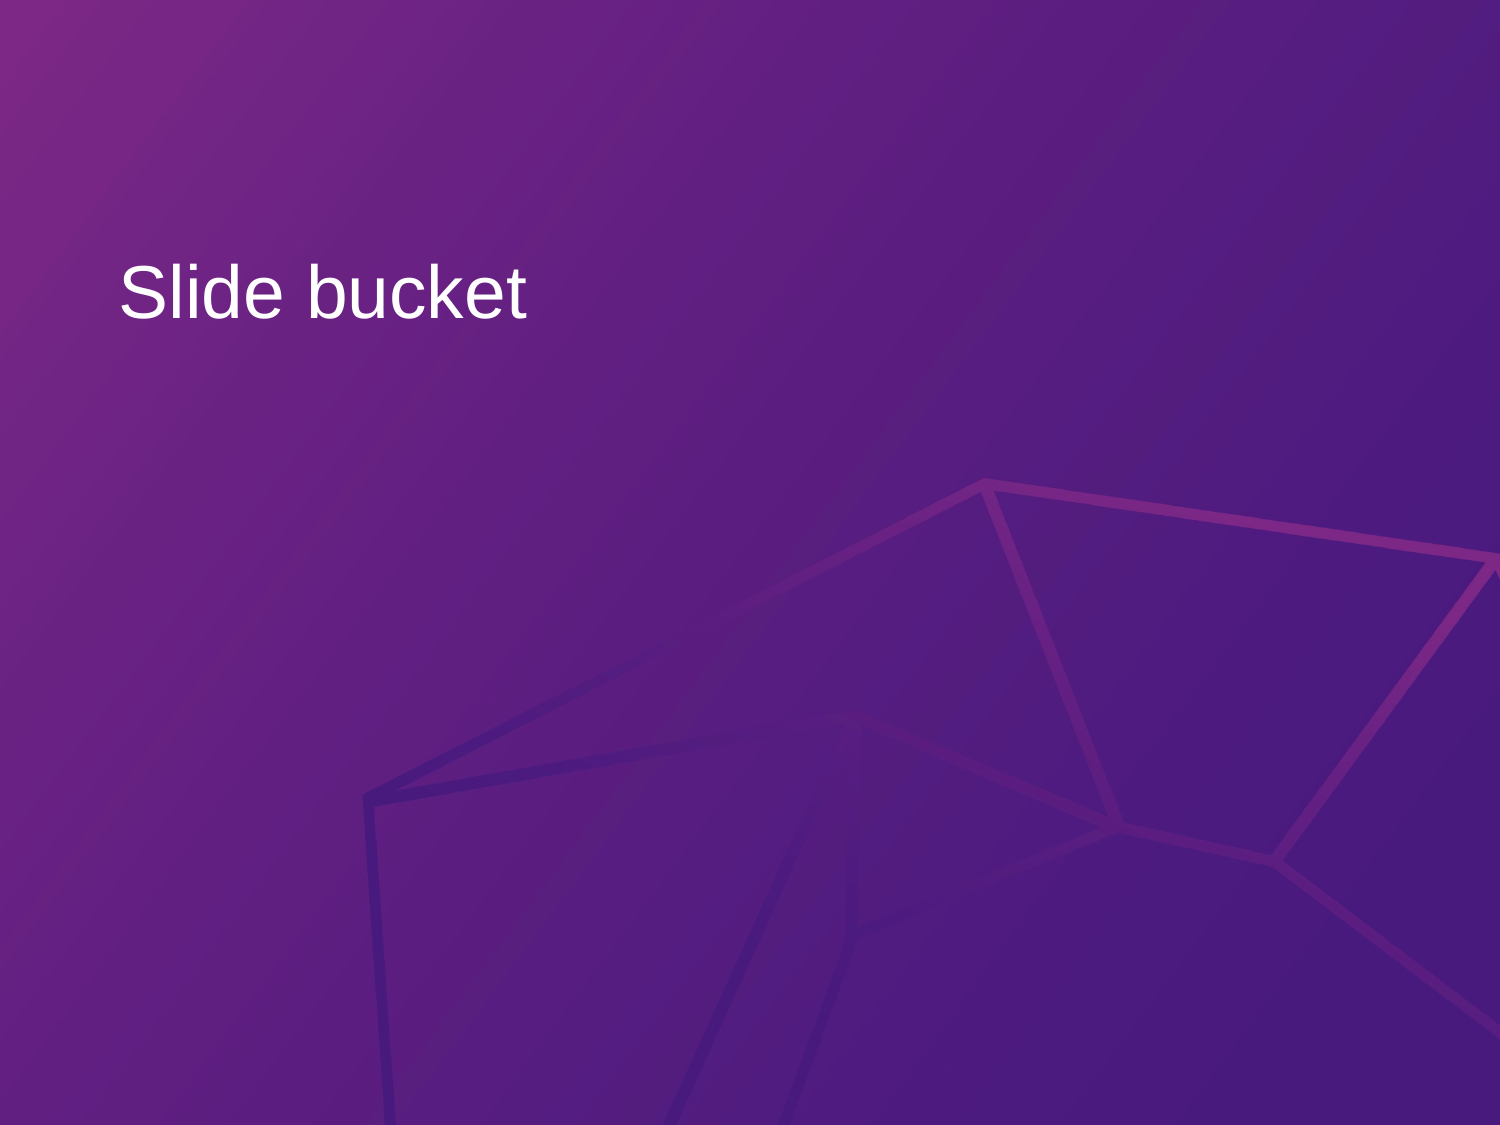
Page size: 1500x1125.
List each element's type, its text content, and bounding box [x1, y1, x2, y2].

picture [0, 0, 1500, 1125]
title Slide bucket [103, 236, 1453, 363]
